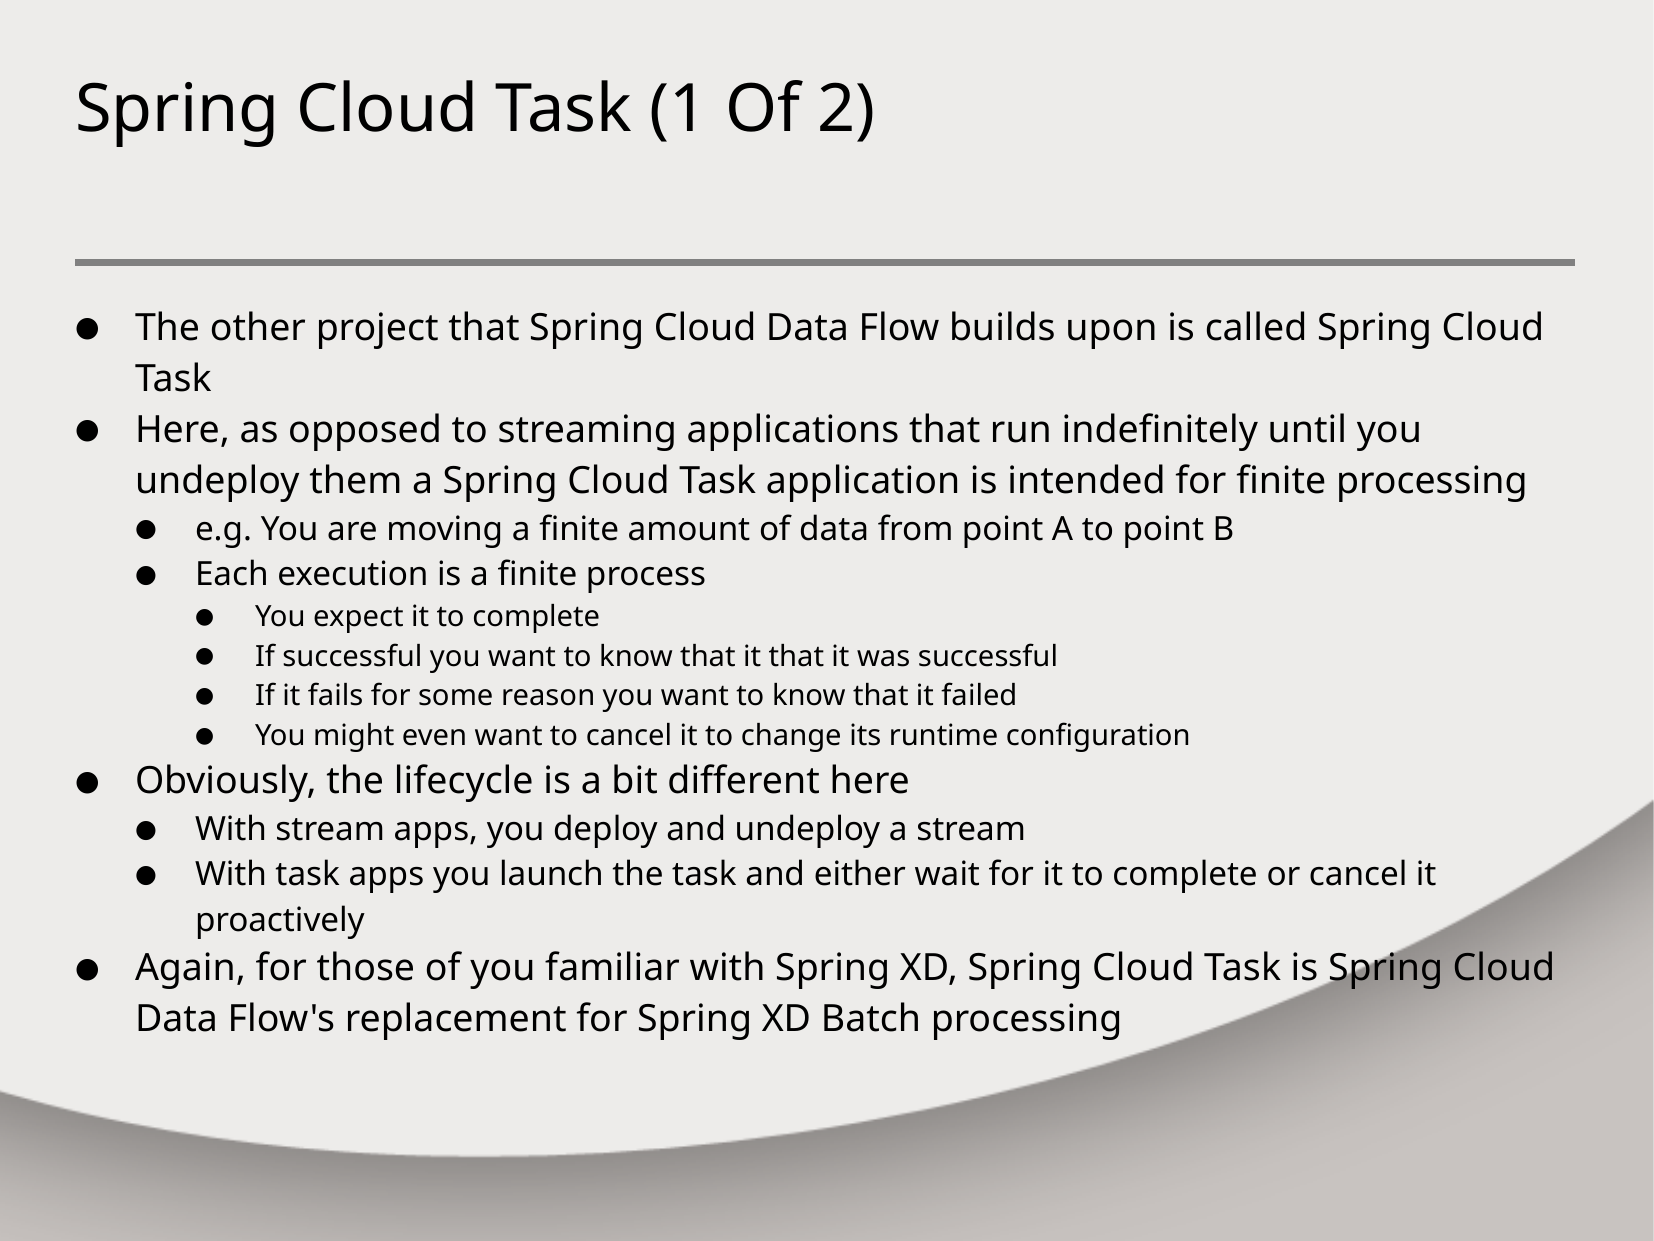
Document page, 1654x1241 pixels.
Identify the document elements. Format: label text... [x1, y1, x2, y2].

list The other project that Spring Cloud Data Flow builds upon is called Spring Cloud Task Here, as opposed to streaming applications that run indefinitely until you undeploy them a Spring Cloud Task application is intended for finite processing e.g. You are moving a finite amount of data from point A to point B Each execution is a finite process You expect it to complete If successful you want to know that it that it was successful If it fails for some reason you want to know that it failed You might even want to cancel it to change its runtime configuration Obviously, the lifecycle is a bit different here With stream apps, you deploy and undeploy a stream With task apps you launch the task and either wait for it to complete or cancel it proactively Again, for those of you familiar with Spring XD, Spring Cloud Task is Spring Cloud Data Flow's replacement for Spring XD Batch processing [75, 300, 1576, 1163]
picture [0, 0, 1654, 1241]
title Spring Cloud Task (1 Of 2) [75, 75, 1576, 226]
